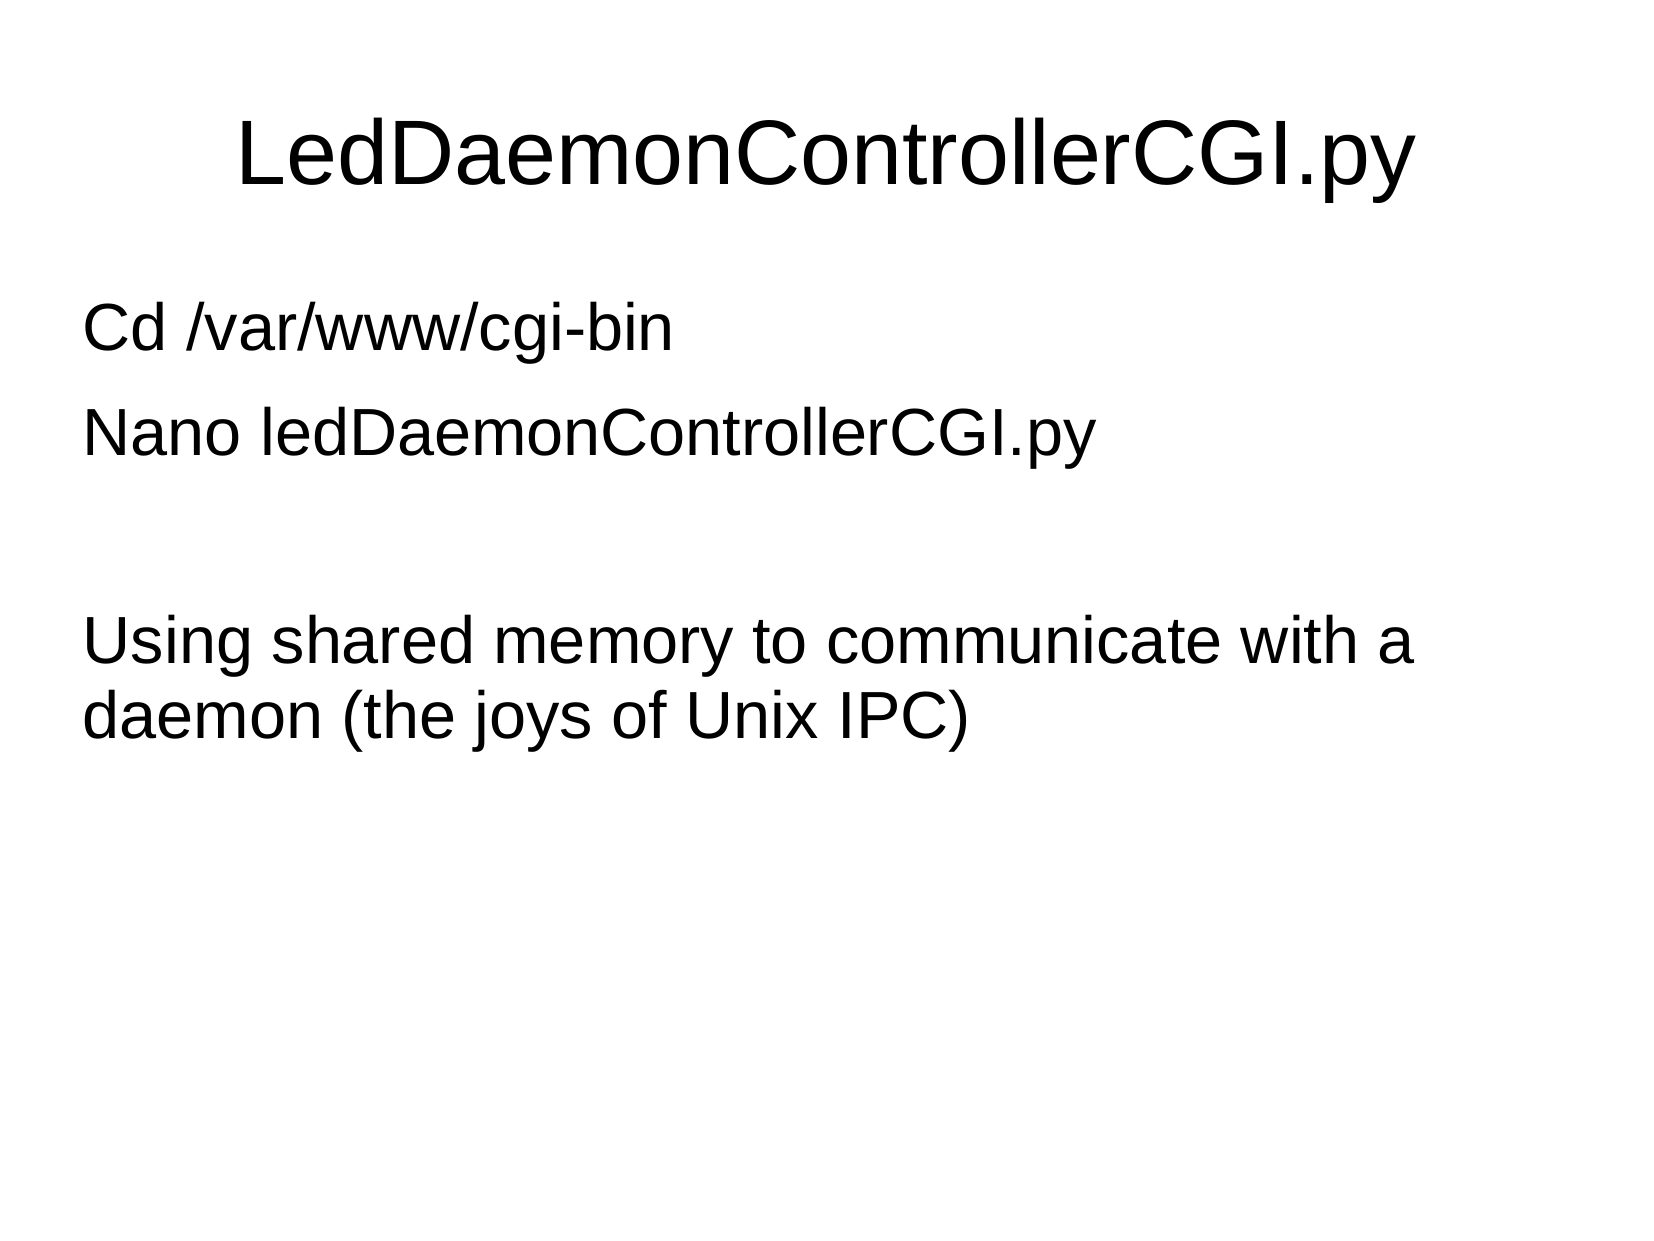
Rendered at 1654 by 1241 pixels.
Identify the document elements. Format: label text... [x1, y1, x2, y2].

title LedDaemonControllerCGI.py [82, 49, 1571, 257]
list Cd /var/www/cgi-bin Nano ledDaemonControllerCGI.py Using shared memory to communicate with a daemon (the joys of Unix IPC) [82, 290, 1538, 1010]
